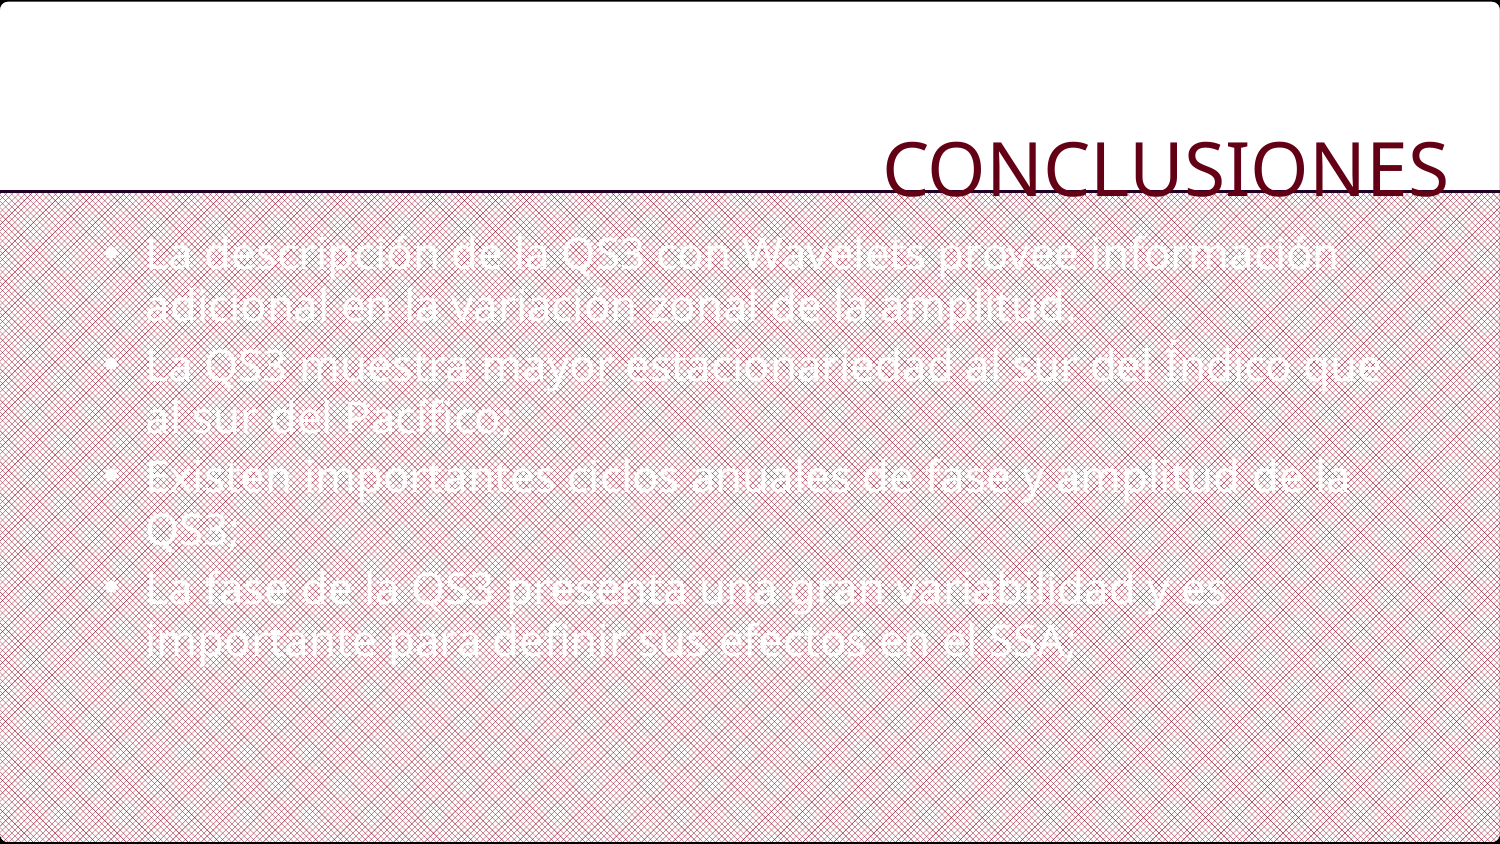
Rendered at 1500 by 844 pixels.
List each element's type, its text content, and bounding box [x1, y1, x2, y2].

list La descripción de la QS3 con Wavelets provee información adicional en la variación zonal de la amplitud. La QS3 muestra mayor estacionariedad al sur del Índico que al sur del Pacífico; Existen importantes ciclos anuales de fase y amplitud de la QS3; La fase de la QS3 presenta una gran variabilidad y es importante para definir sus efectos en el SSA; [88, 218, 1412, 795]
list Conclusiones [35, 91, 1465, 242]
